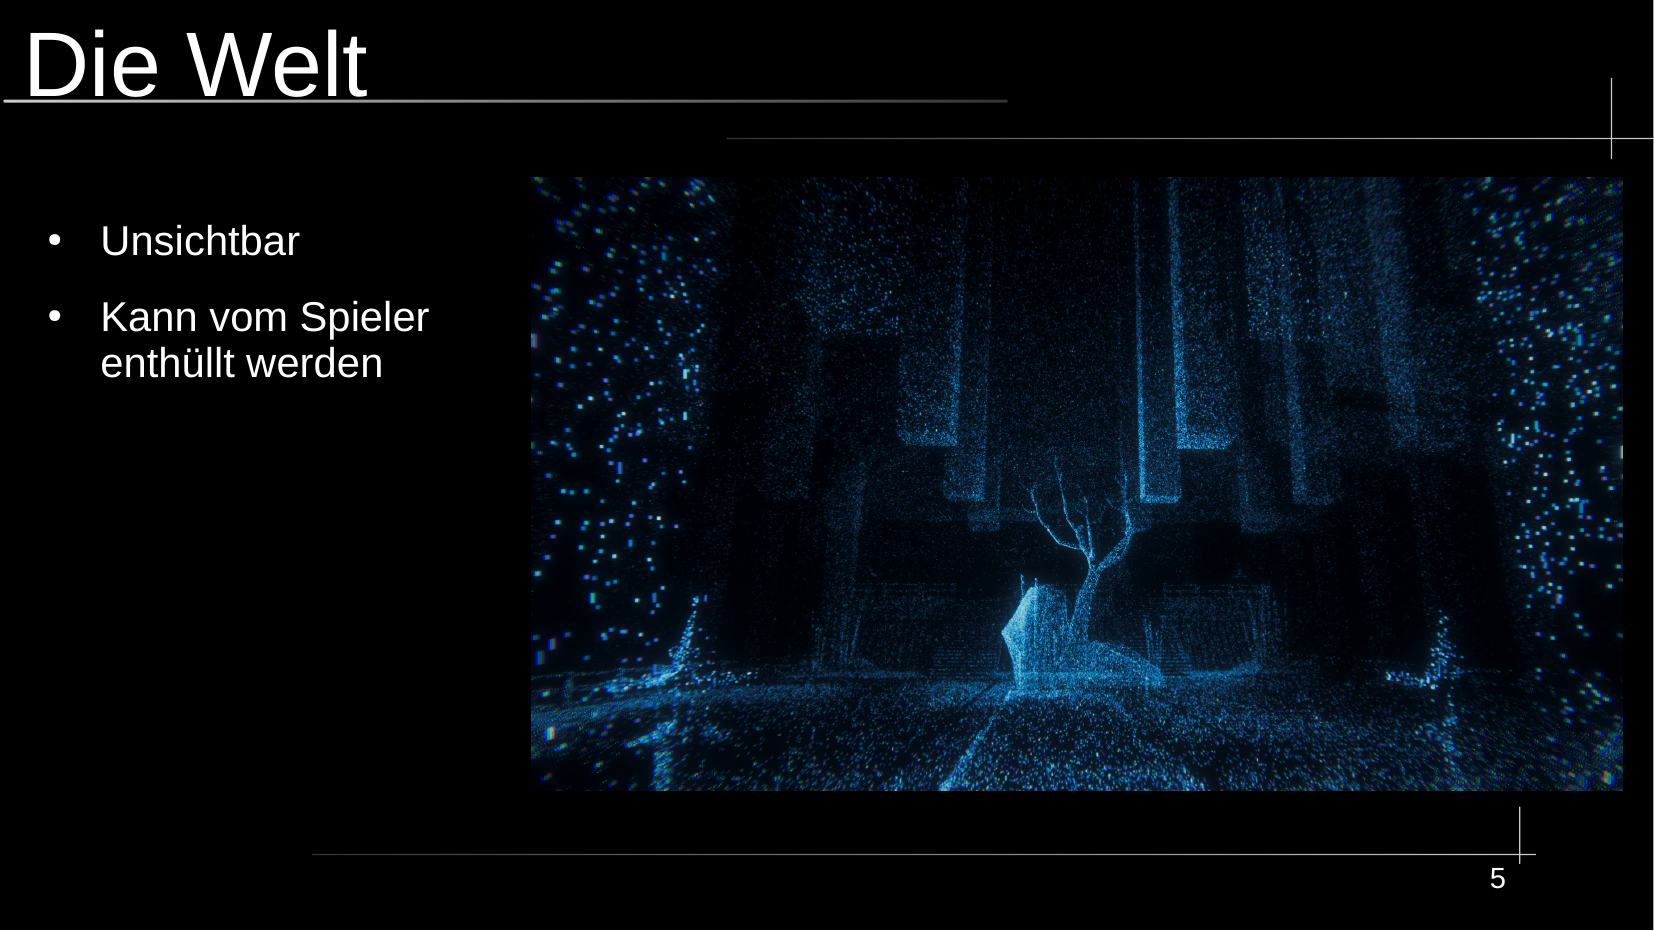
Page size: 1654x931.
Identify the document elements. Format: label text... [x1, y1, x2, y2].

list Unsichtbar Kann vom Spieler enthüllt werden [29, 217, 449, 758]
picture [531, 177, 1623, 791]
title Die Welt [23, 11, 1589, 119]
